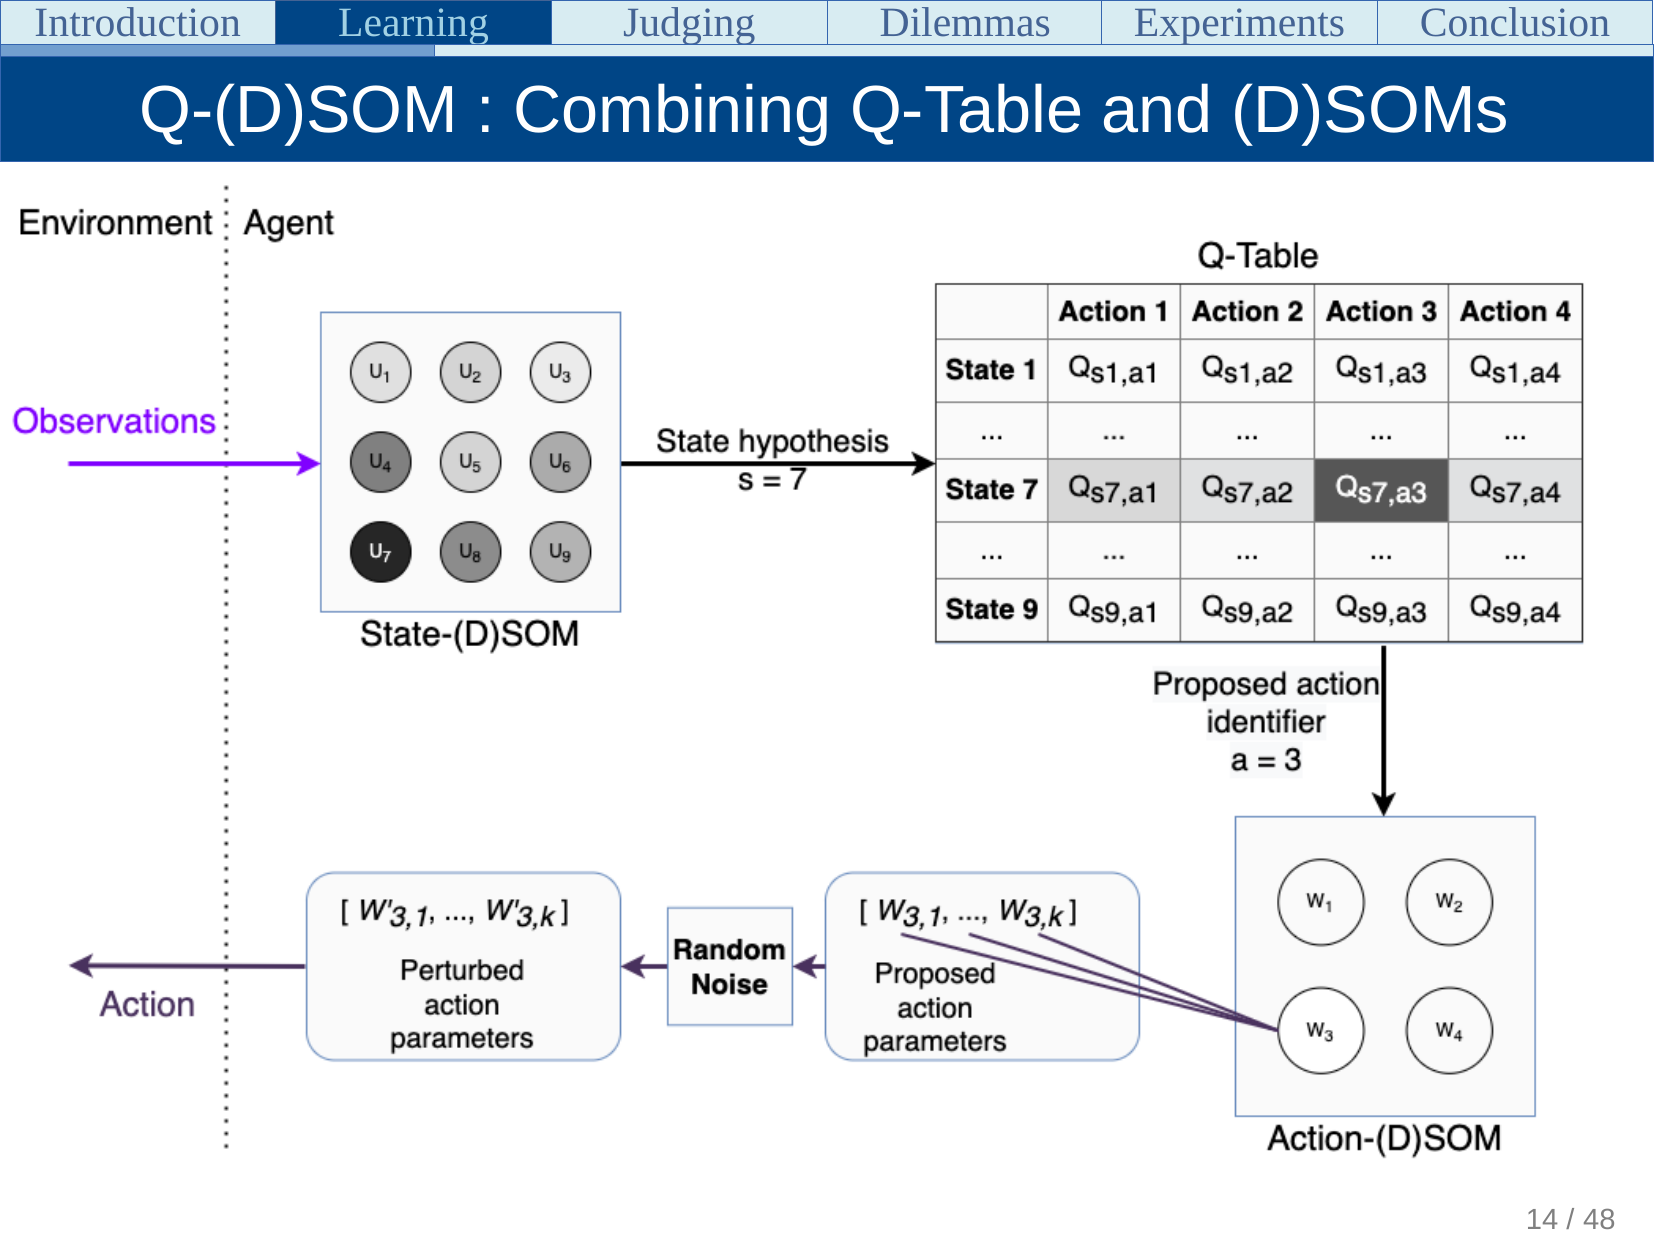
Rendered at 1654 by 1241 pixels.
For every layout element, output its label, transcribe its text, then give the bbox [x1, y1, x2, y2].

text_box [0, 44, 435, 57]
title Q-(D)SOM : Combining Q-Table and (D)SOMs [0, 56, 1651, 162]
picture [5, 170, 1645, 1163]
